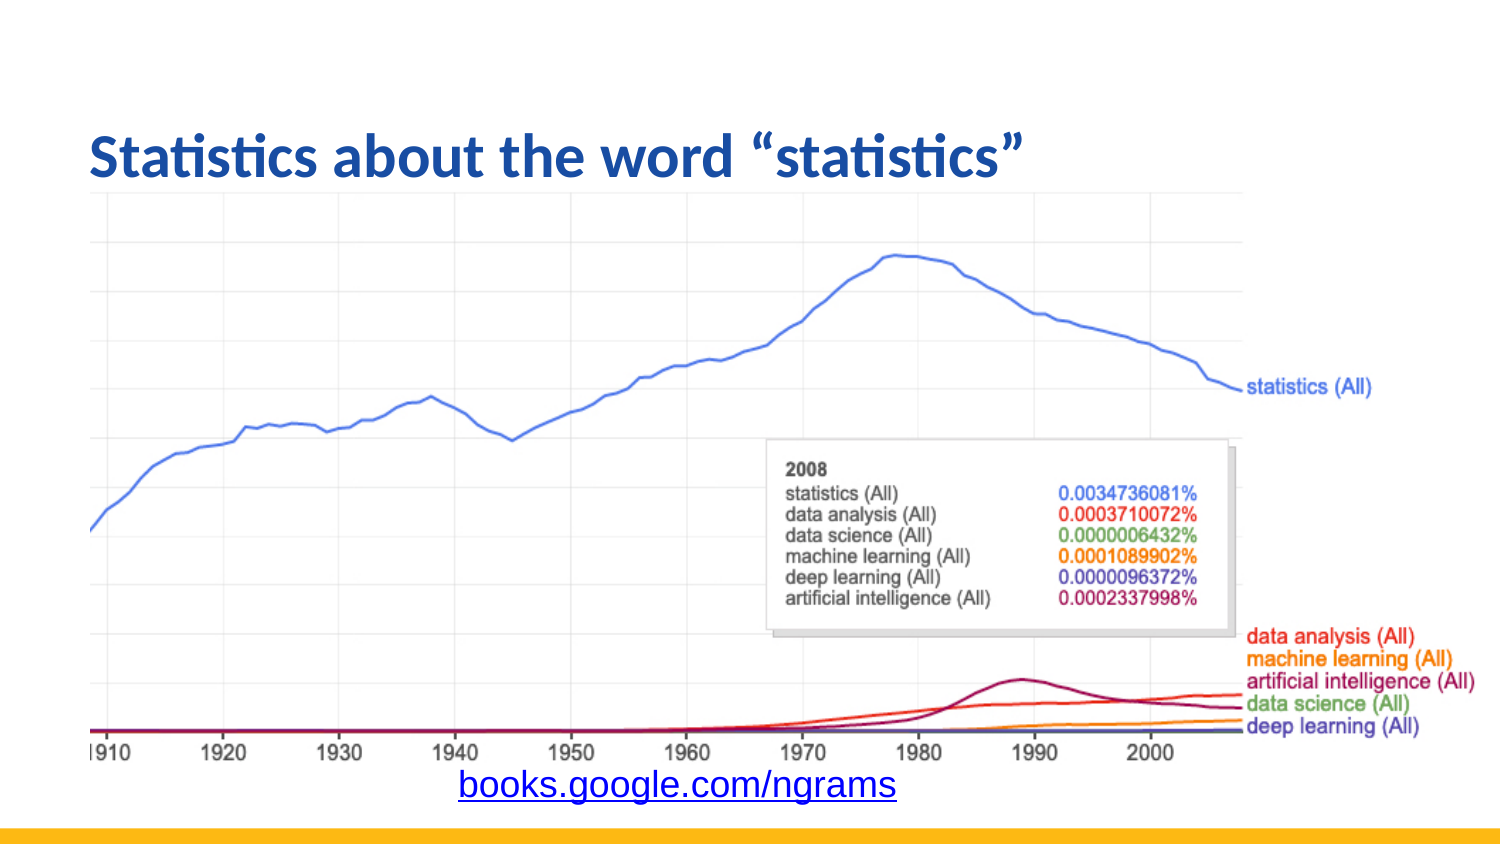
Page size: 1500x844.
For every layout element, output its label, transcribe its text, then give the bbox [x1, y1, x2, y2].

text_box Statistics about the word “statistics” [75, 0, 1425, 197]
text_box books.google.com/ngrams [443, 753, 1035, 810]
picture [90, 180, 1480, 765]
